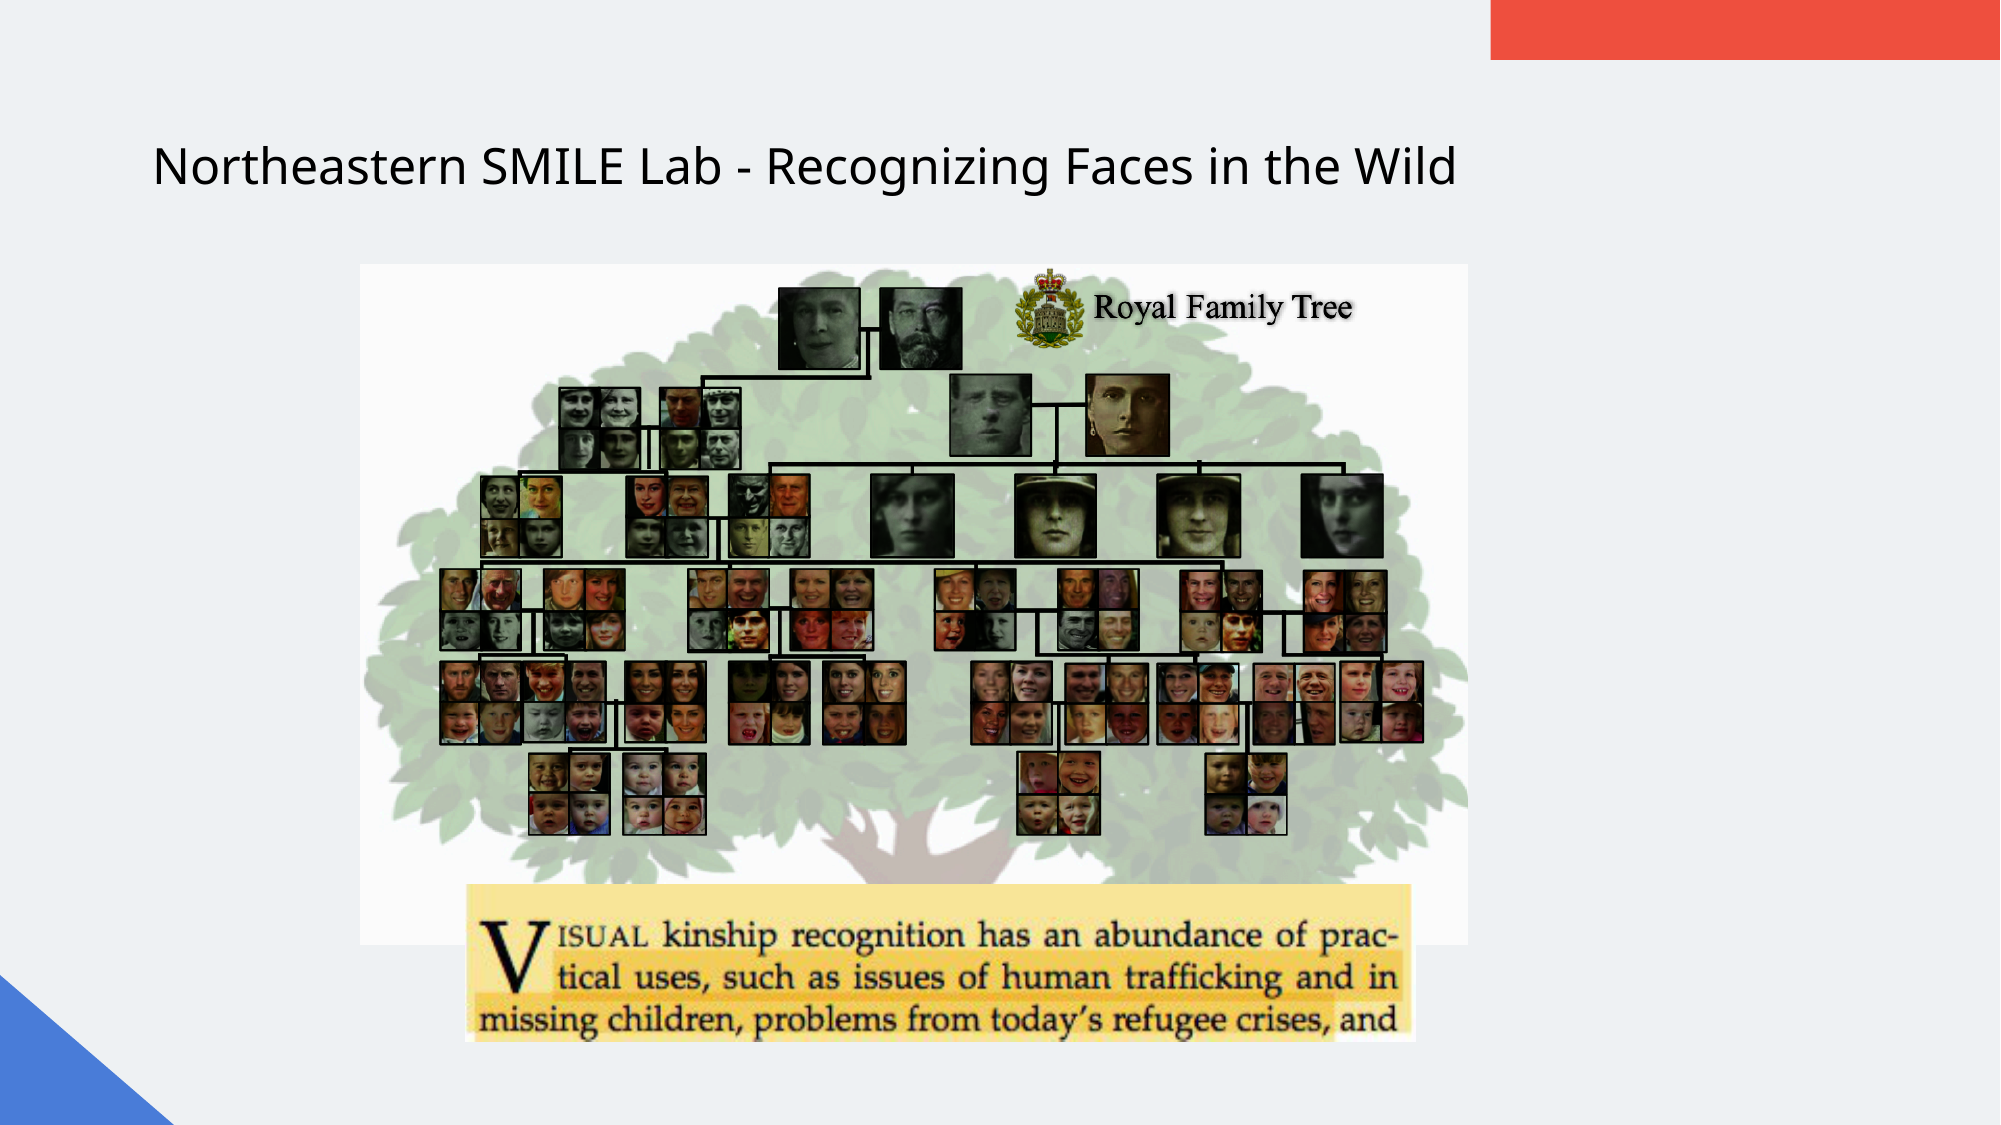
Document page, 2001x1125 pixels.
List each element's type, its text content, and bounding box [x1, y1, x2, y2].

text_box [1490, 0, 2000, 60]
picture [360, 264, 1468, 1042]
text_box [0, 974, 174, 1125]
title Northeastern SMILE Lab - Recognizing Faces in the Wild [137, 59, 1863, 278]
